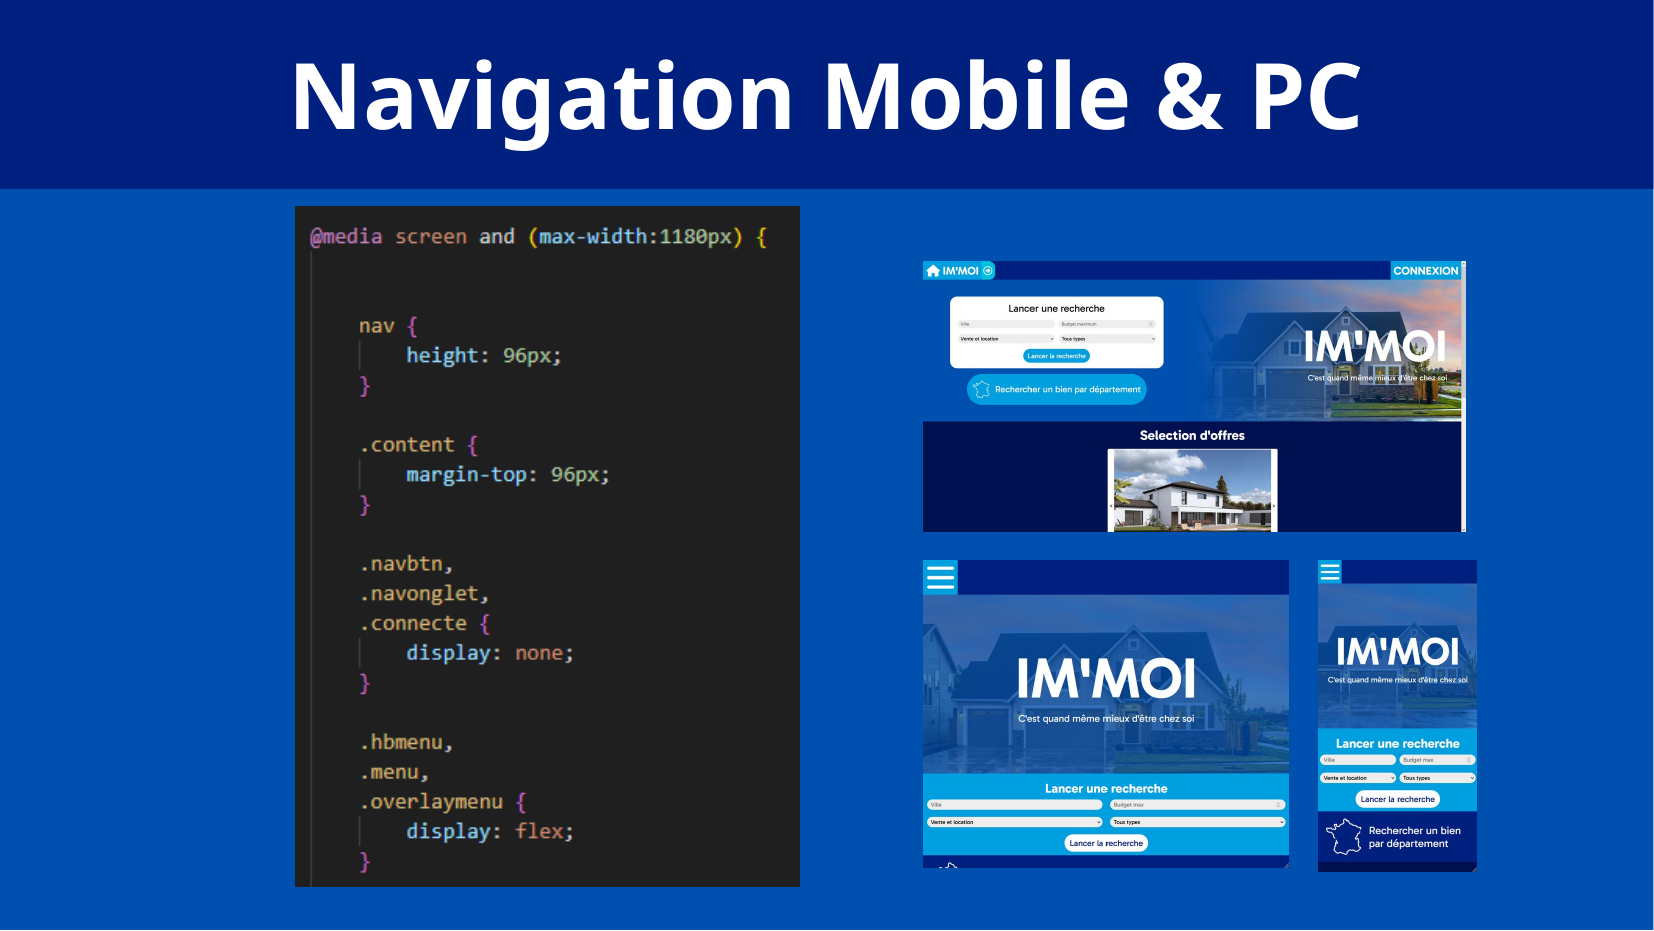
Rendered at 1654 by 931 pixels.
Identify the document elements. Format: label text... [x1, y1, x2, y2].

picture [1395, 268, 1404, 274]
picture [1046, 785, 1070, 792]
picture [928, 800, 1102, 809]
picture [928, 817, 1102, 827]
picture [1065, 835, 1148, 851]
picture [1111, 800, 1285, 809]
picture [1337, 740, 1373, 747]
picture [1408, 267, 1433, 274]
picture [1112, 784, 1167, 792]
picture [923, 560, 1289, 773]
picture [1449, 268, 1458, 274]
picture [927, 265, 939, 276]
picture [923, 261, 1466, 532]
picture [295, 206, 800, 887]
picture [1321, 773, 1396, 783]
picture [1088, 787, 1107, 792]
title Navigation Mobile & PC [0, 0, 1654, 189]
picture [1379, 742, 1399, 747]
picture [1404, 740, 1459, 747]
picture [1356, 790, 1440, 807]
picture [923, 856, 1289, 869]
picture [1434, 267, 1444, 274]
picture [1400, 773, 1475, 783]
picture [1111, 817, 1285, 827]
picture [1318, 812, 1477, 872]
picture [1400, 755, 1475, 764]
picture [1071, 787, 1082, 792]
picture [1321, 755, 1396, 764]
picture [944, 267, 970, 274]
picture [1318, 560, 1477, 728]
